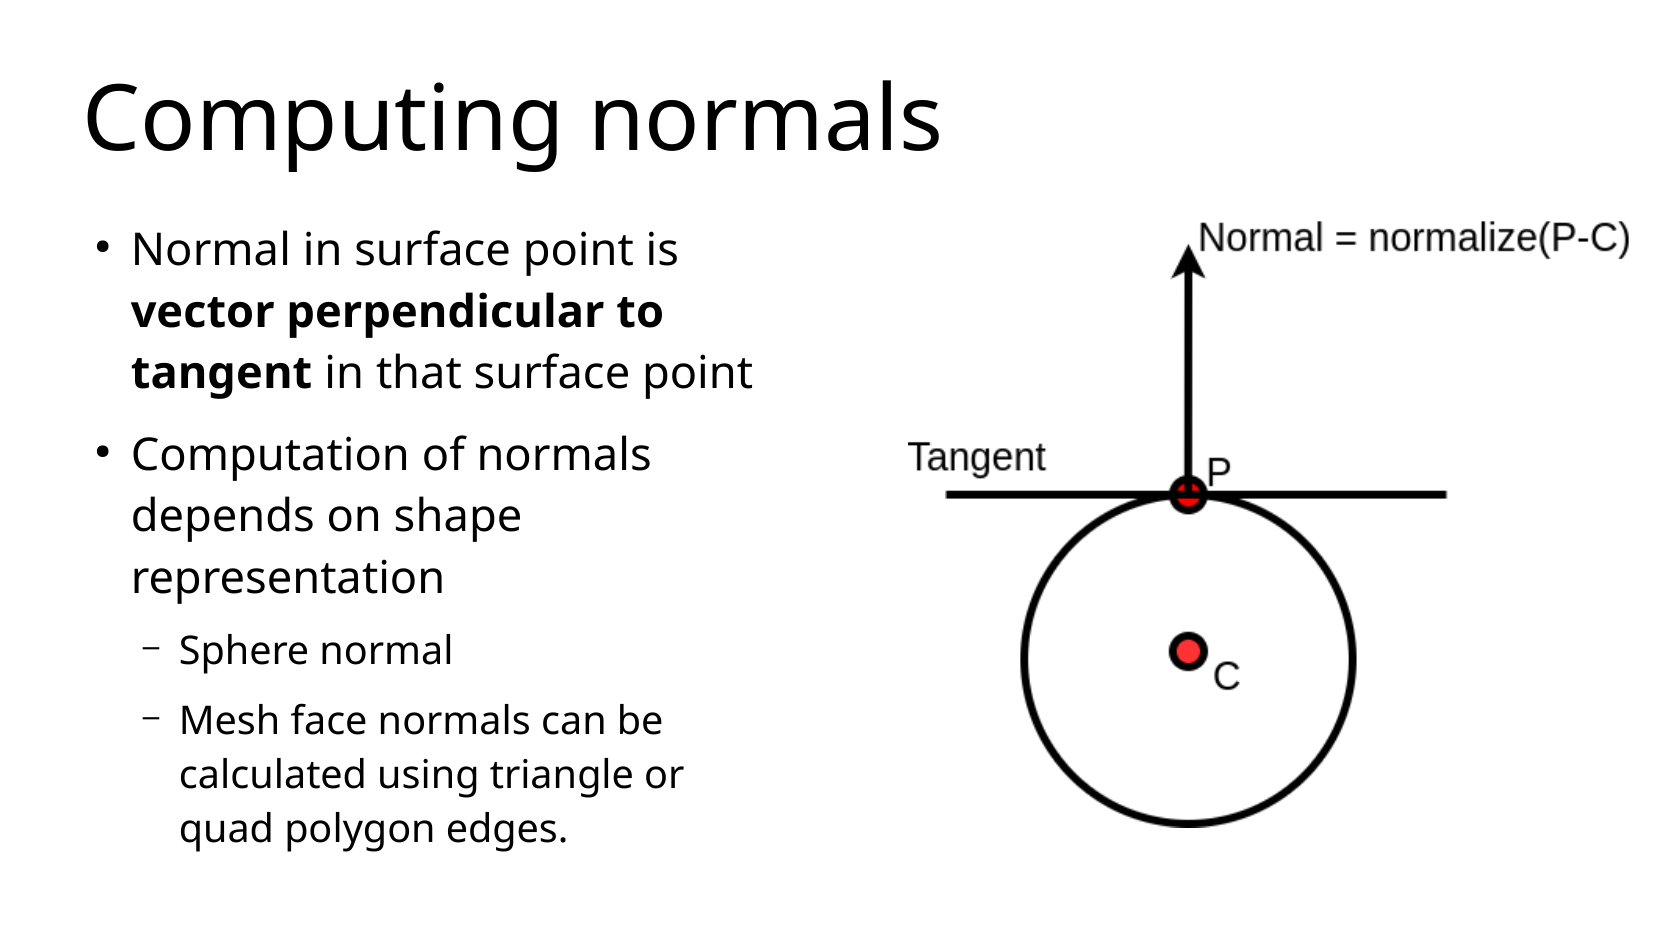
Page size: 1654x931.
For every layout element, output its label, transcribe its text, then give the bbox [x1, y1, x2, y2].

picture [908, 209, 1654, 828]
list Normal in surface point is vector perpendicular to tangent in that surface point Computation of normals depends on shape representation Sphere normal Mesh face normals can be calculated using triangle or quad polygon edges. [82, 217, 766, 856]
title Computing normals [82, 37, 1571, 193]
